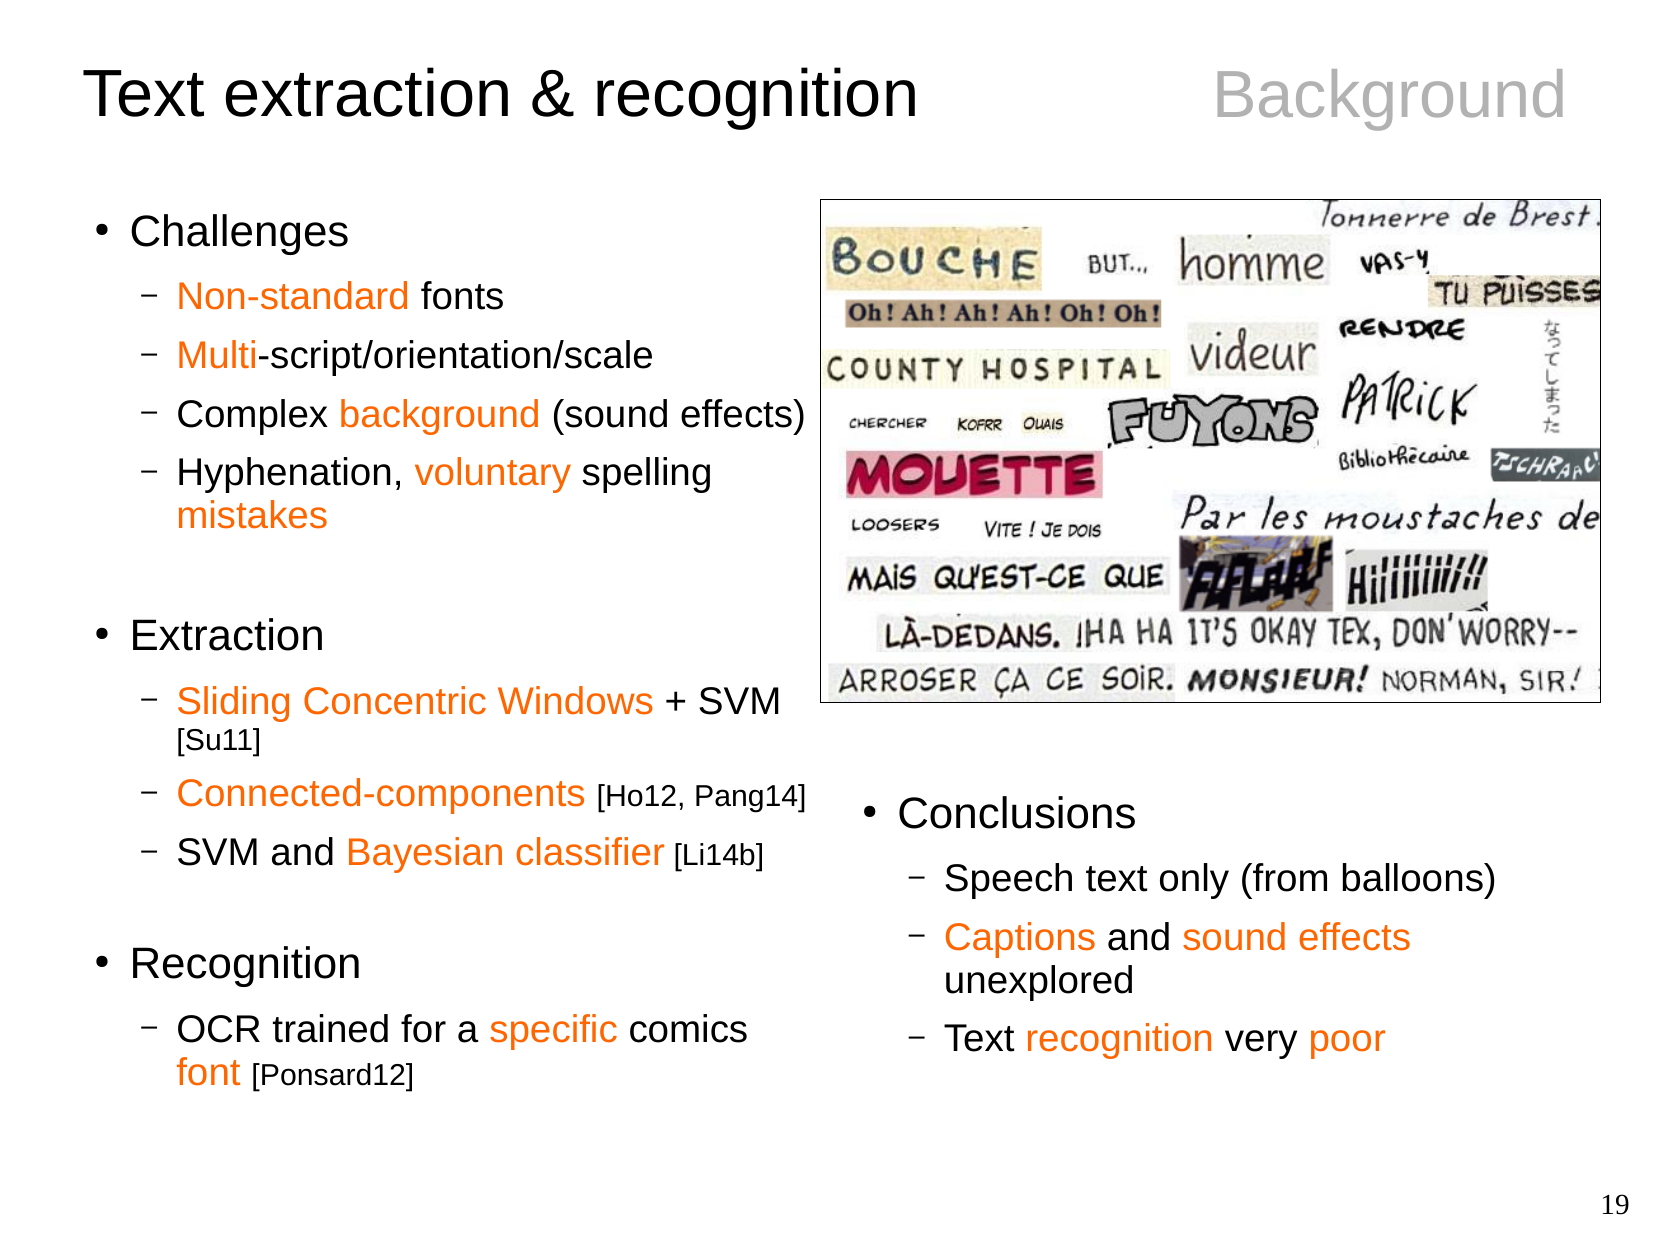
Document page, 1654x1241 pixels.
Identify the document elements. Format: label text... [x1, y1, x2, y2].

picture [820, 199, 1601, 703]
list Challenges Non-standard fonts Multi-script/orientation/scale Complex background (sound effects) Hyphenation, voluntary spelling mistakes Extraction Sliding Concentric Windows + SVM [Su11] Connected-components [Ho12, Pang14] SVM and Bayesian classifier [Li14b] Recognition OCR trained for a specific comics font [Ponsard12] [82, 206, 809, 1158]
title Text extraction & recognition [82, 47, 1571, 140]
list Conclusions Speech text only (from balloons) Captions and sound effects unexplored Text recognition very poor [850, 788, 1583, 1063]
